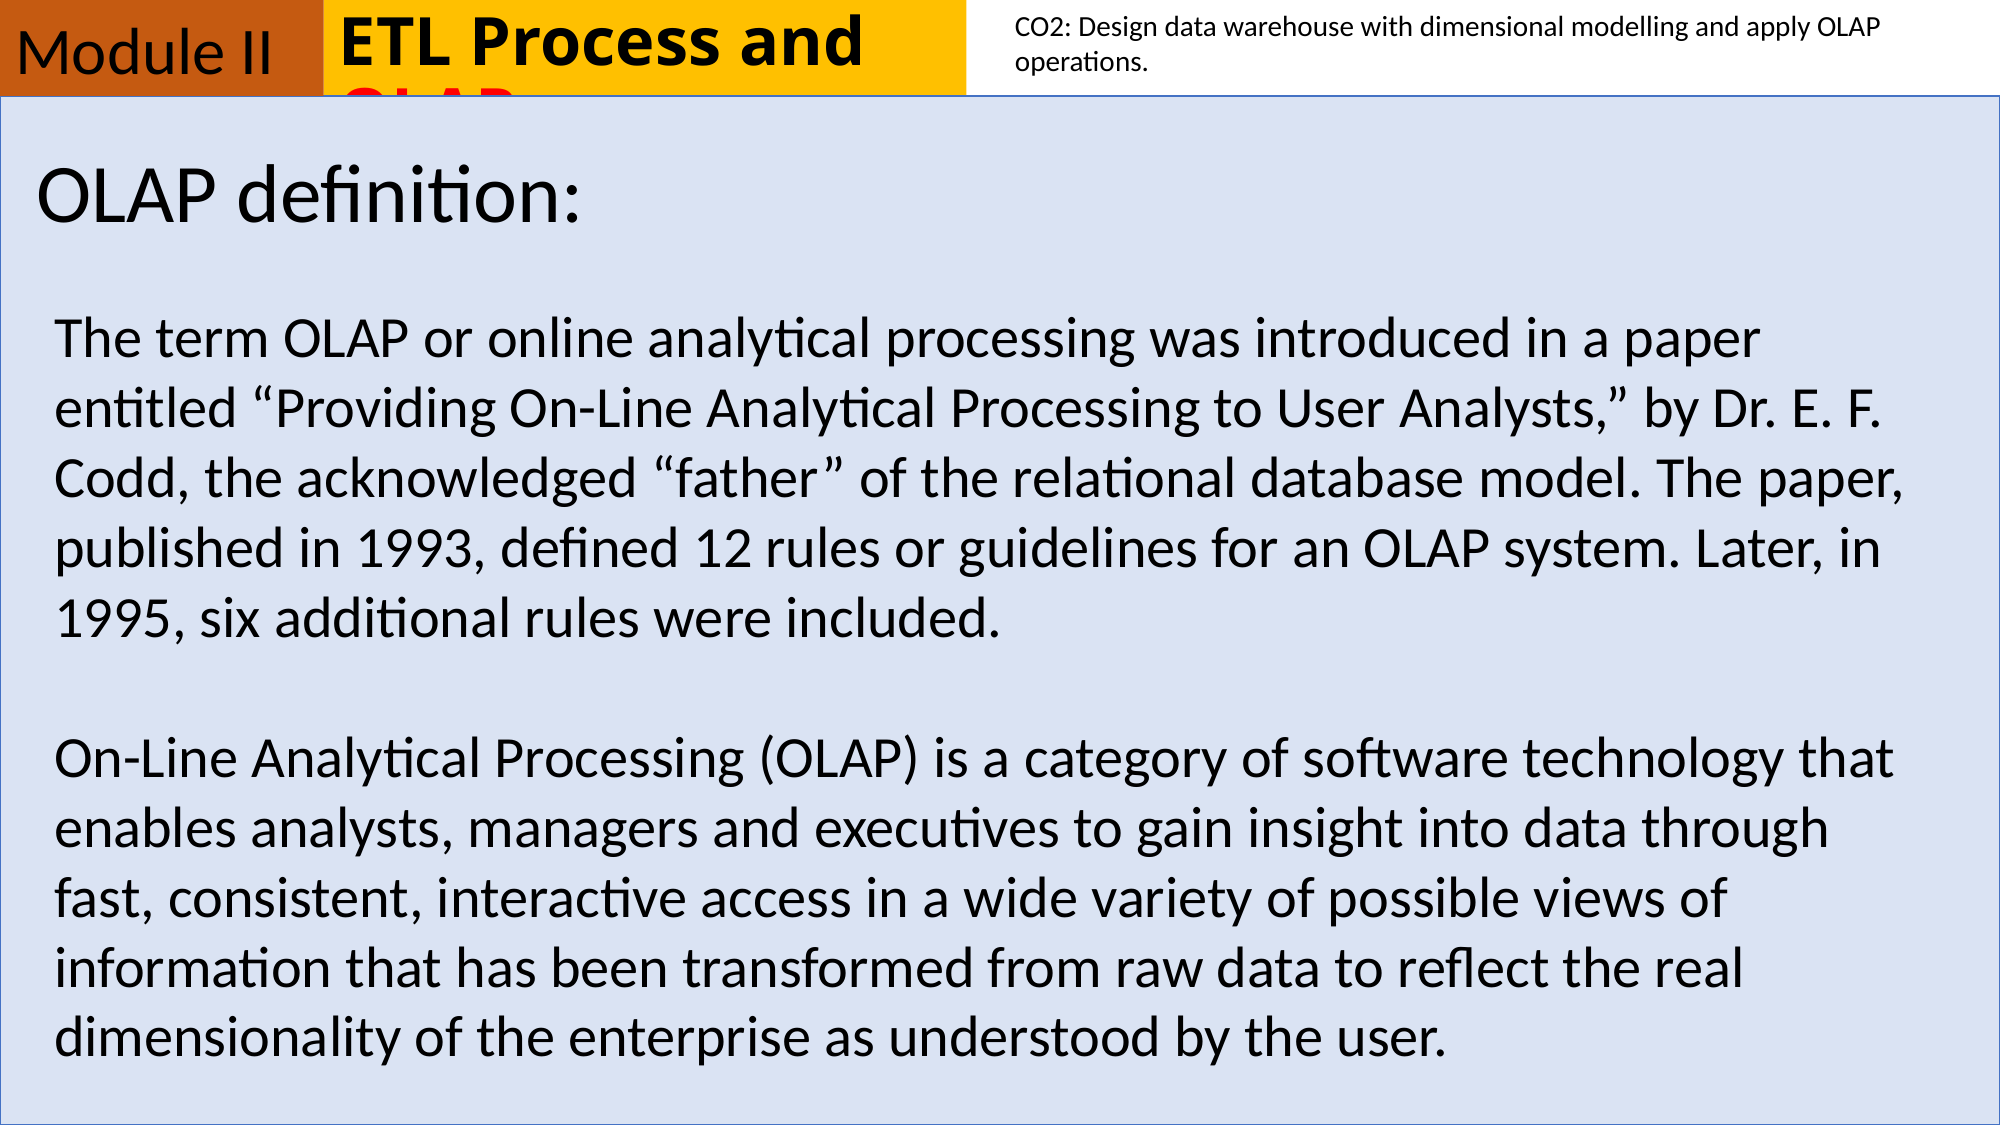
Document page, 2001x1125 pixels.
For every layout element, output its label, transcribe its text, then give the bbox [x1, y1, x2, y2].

text_box The term OLAP or online analytical processing was introduced in a paper entitled “Providing On-Line Analytical Processing to User Analysts,” by Dr. E. F. Codd, the acknowledged “father” of the relational database model. The paper, published in 1993, defined 12 rules or guidelines for an OLAP system. Later, in 1995, six additional rules were included. On-Line Analytical Processing (OLAP) is a category of software technology that enables analysts, managers and executives to gain insight into data through fast, consistent, interactive access in a wide variety of possible views of information that has been transformed from raw data to reflect the real dimensionality of the enterprise as understood by the user. [39, 291, 1938, 1125]
text_box OLAP definition: [22, 131, 599, 246]
text_box CO2: Design data warehouse with dimensional modelling and apply OLAP operations. [999, 0, 2000, 122]
subtitle [0, 95, 2000, 1125]
text_box Module II [0, 0, 324, 96]
title ETL Process and OLAP: [324, 0, 967, 95]
